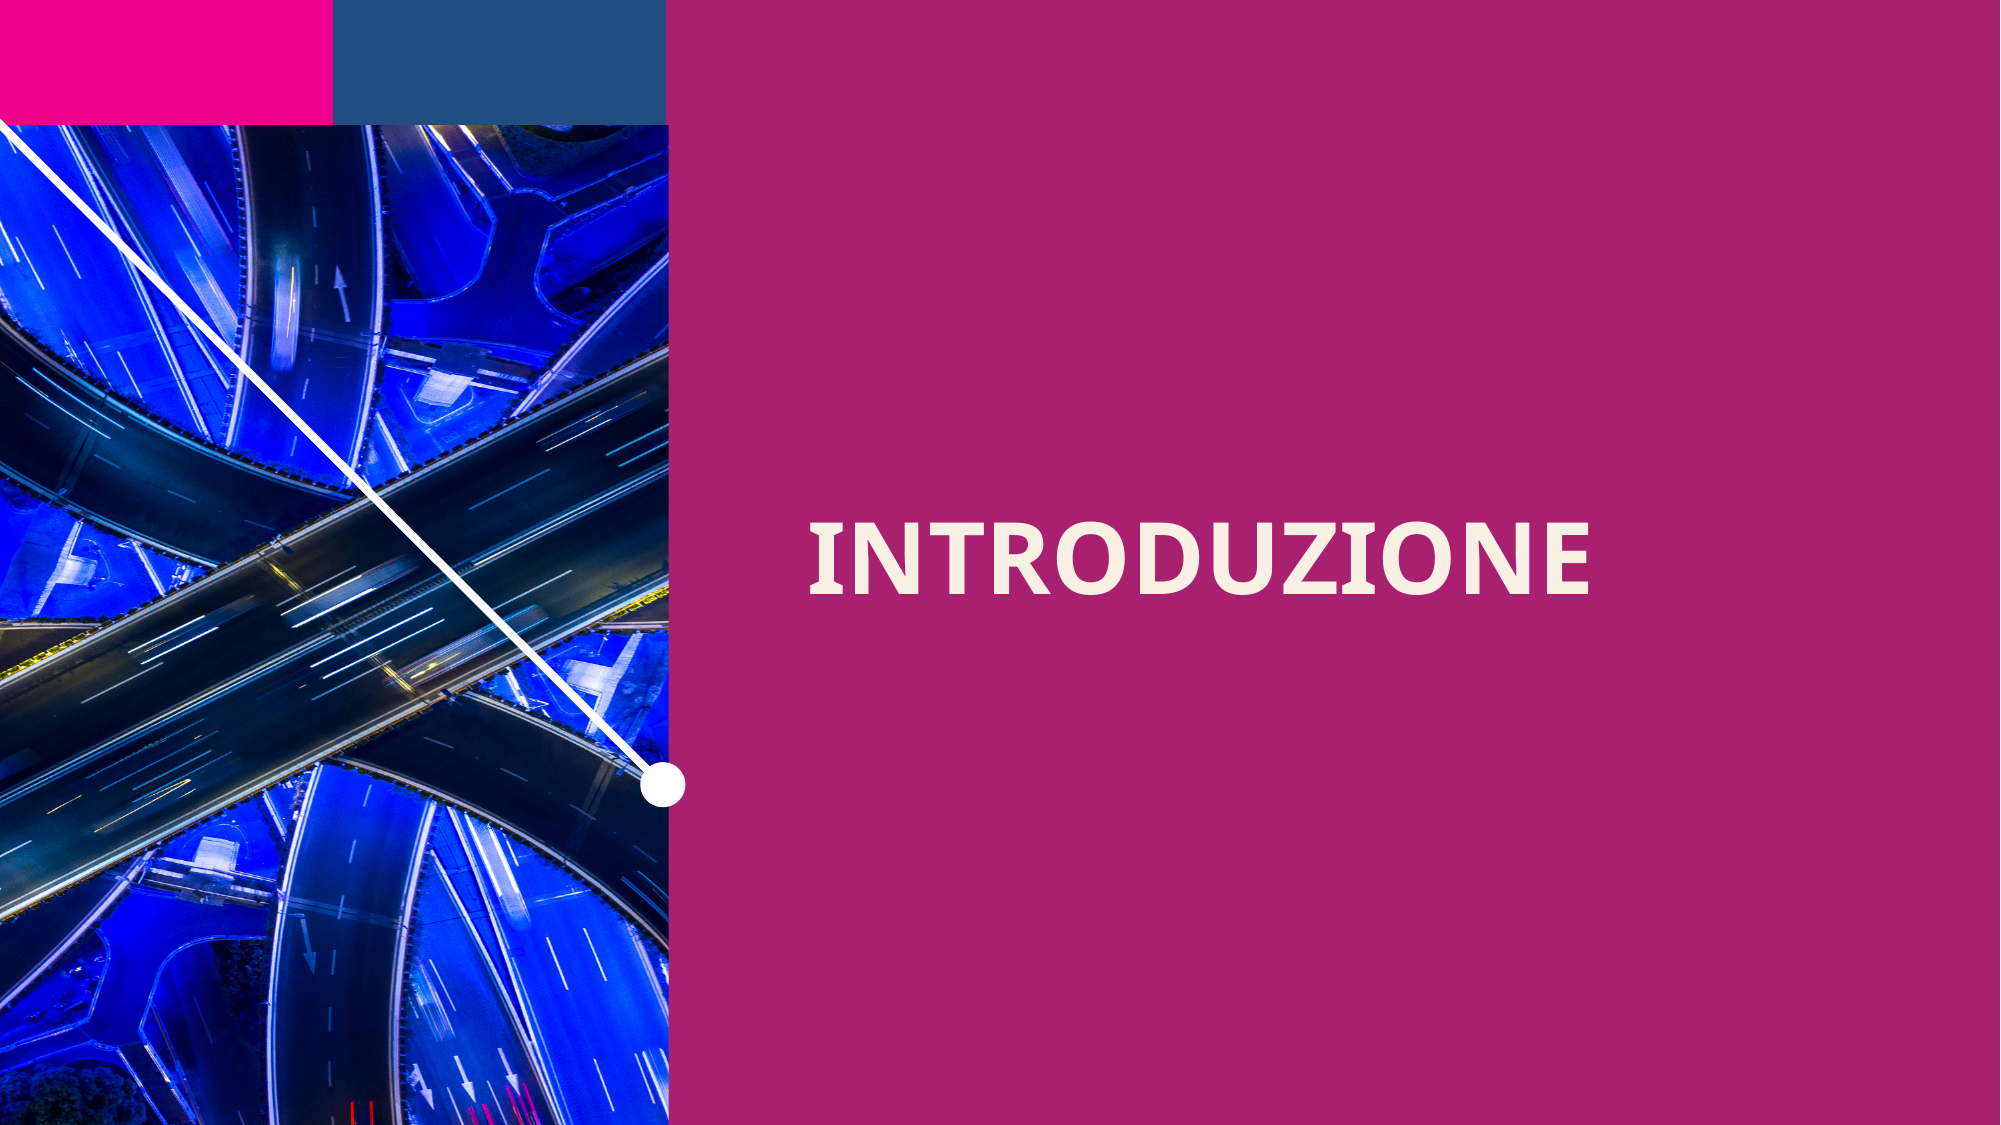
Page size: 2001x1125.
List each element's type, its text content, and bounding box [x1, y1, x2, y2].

text_box [640, 762, 686, 808]
picture [7, 124, 669, 765]
title INTRODUZIONE [792, 108, 1875, 1017]
picture [0, 132, 669, 1125]
